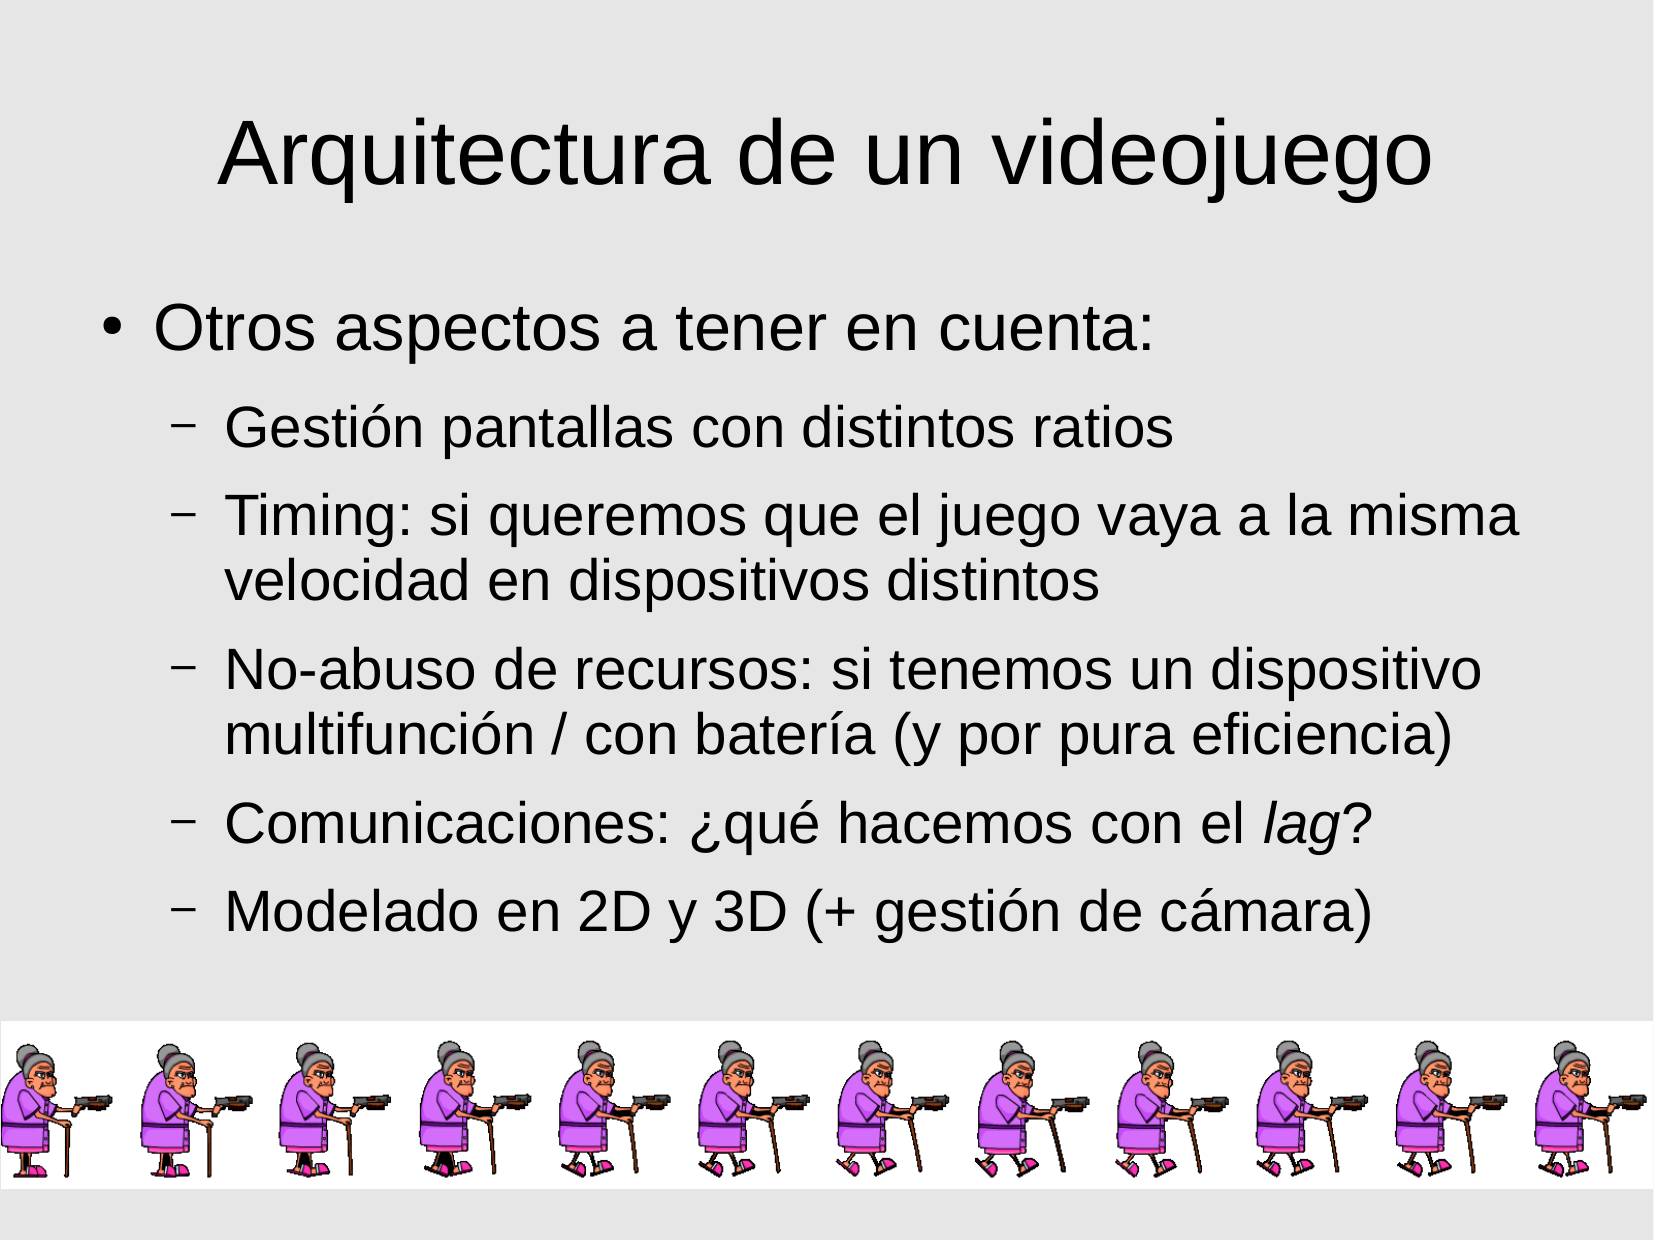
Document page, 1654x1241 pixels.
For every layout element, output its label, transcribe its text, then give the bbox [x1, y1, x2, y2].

picture [1, 1021, 1654, 1189]
title Arquitectura de un videojuego [82, 49, 1571, 257]
list Otros aspectos a tener en cuenta: Gestión pantallas con distintos ratios Timing: si queremos que el juego vaya a la misma velocidad en dispositivos distintos No-abuso de recursos: si tenemos un dispositivo multifunción / con batería (y por pura eficiencia) Comunicaciones: ¿qué hacemos con el lag? Modelado en 2D y 3D (+ gestión de cámara) [82, 290, 1571, 1010]
